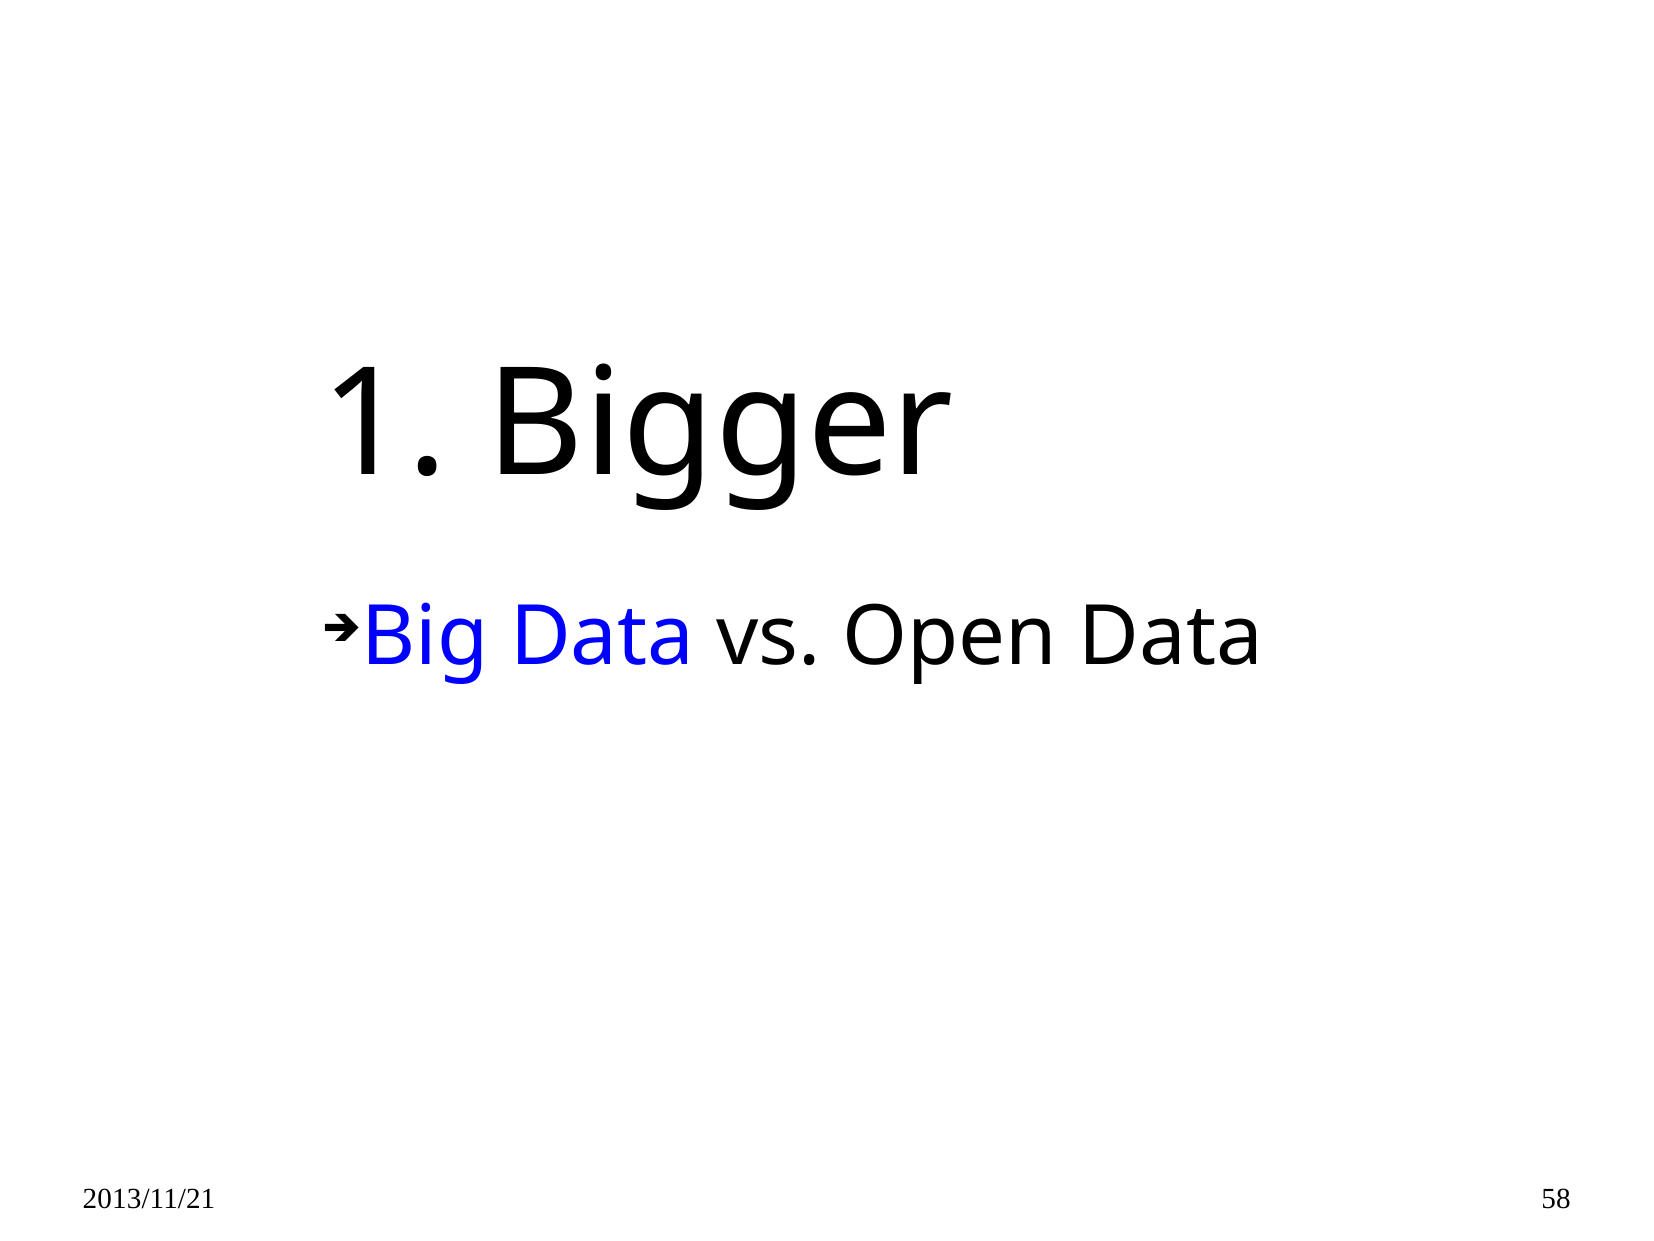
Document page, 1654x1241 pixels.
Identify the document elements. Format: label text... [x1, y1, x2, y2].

text_box 1. Bigger Big Data vs. Open Data [307, 307, 1459, 645]
